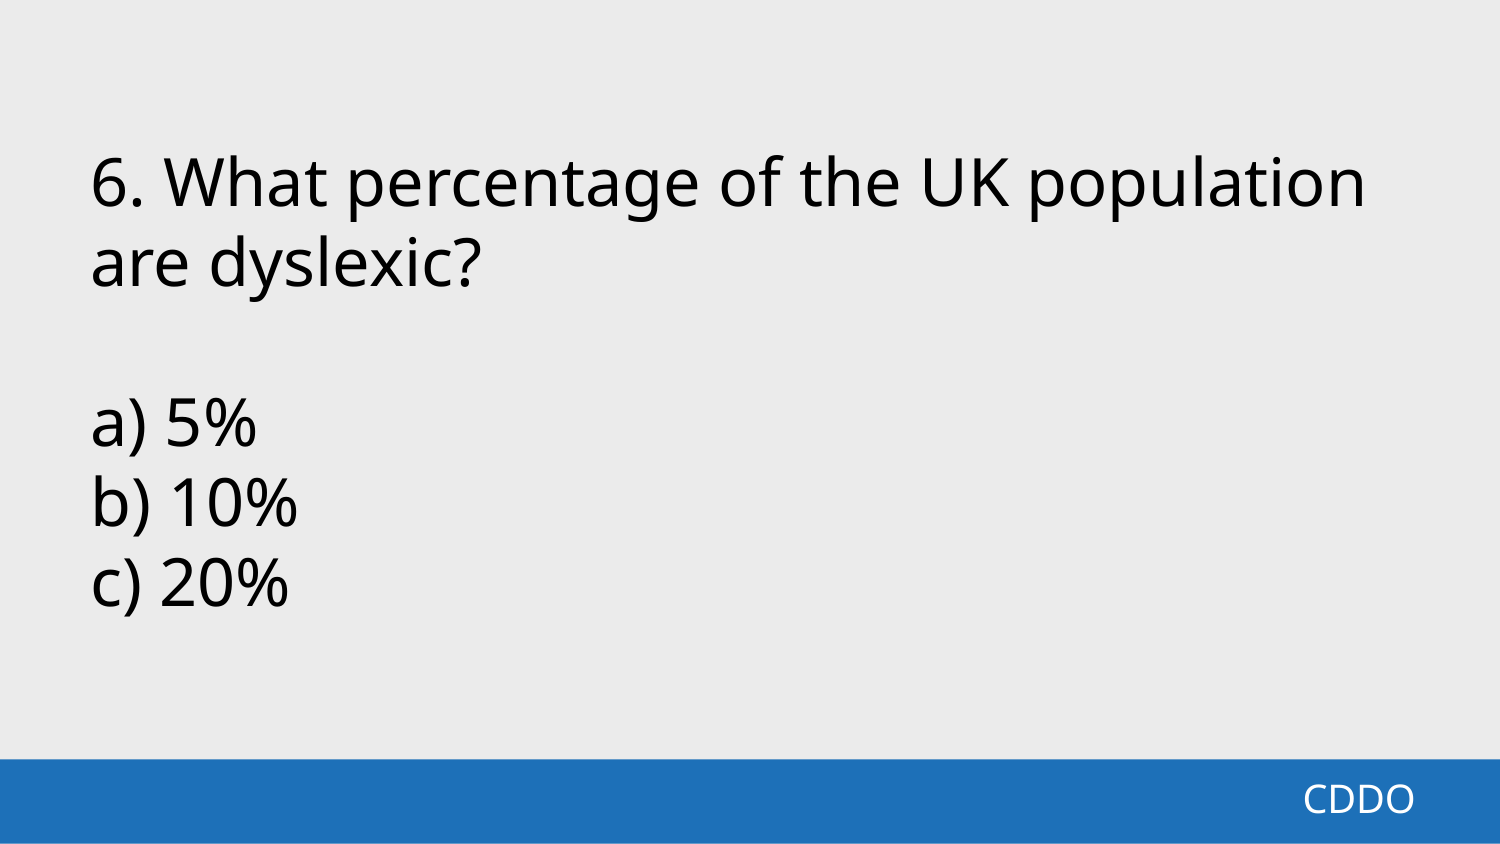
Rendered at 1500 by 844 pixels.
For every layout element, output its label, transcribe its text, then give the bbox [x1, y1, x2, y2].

text_box 6. What percentage of the UK population are dyslexic? a) 5% b) 10% c) 20% [87, 0, 1416, 760]
